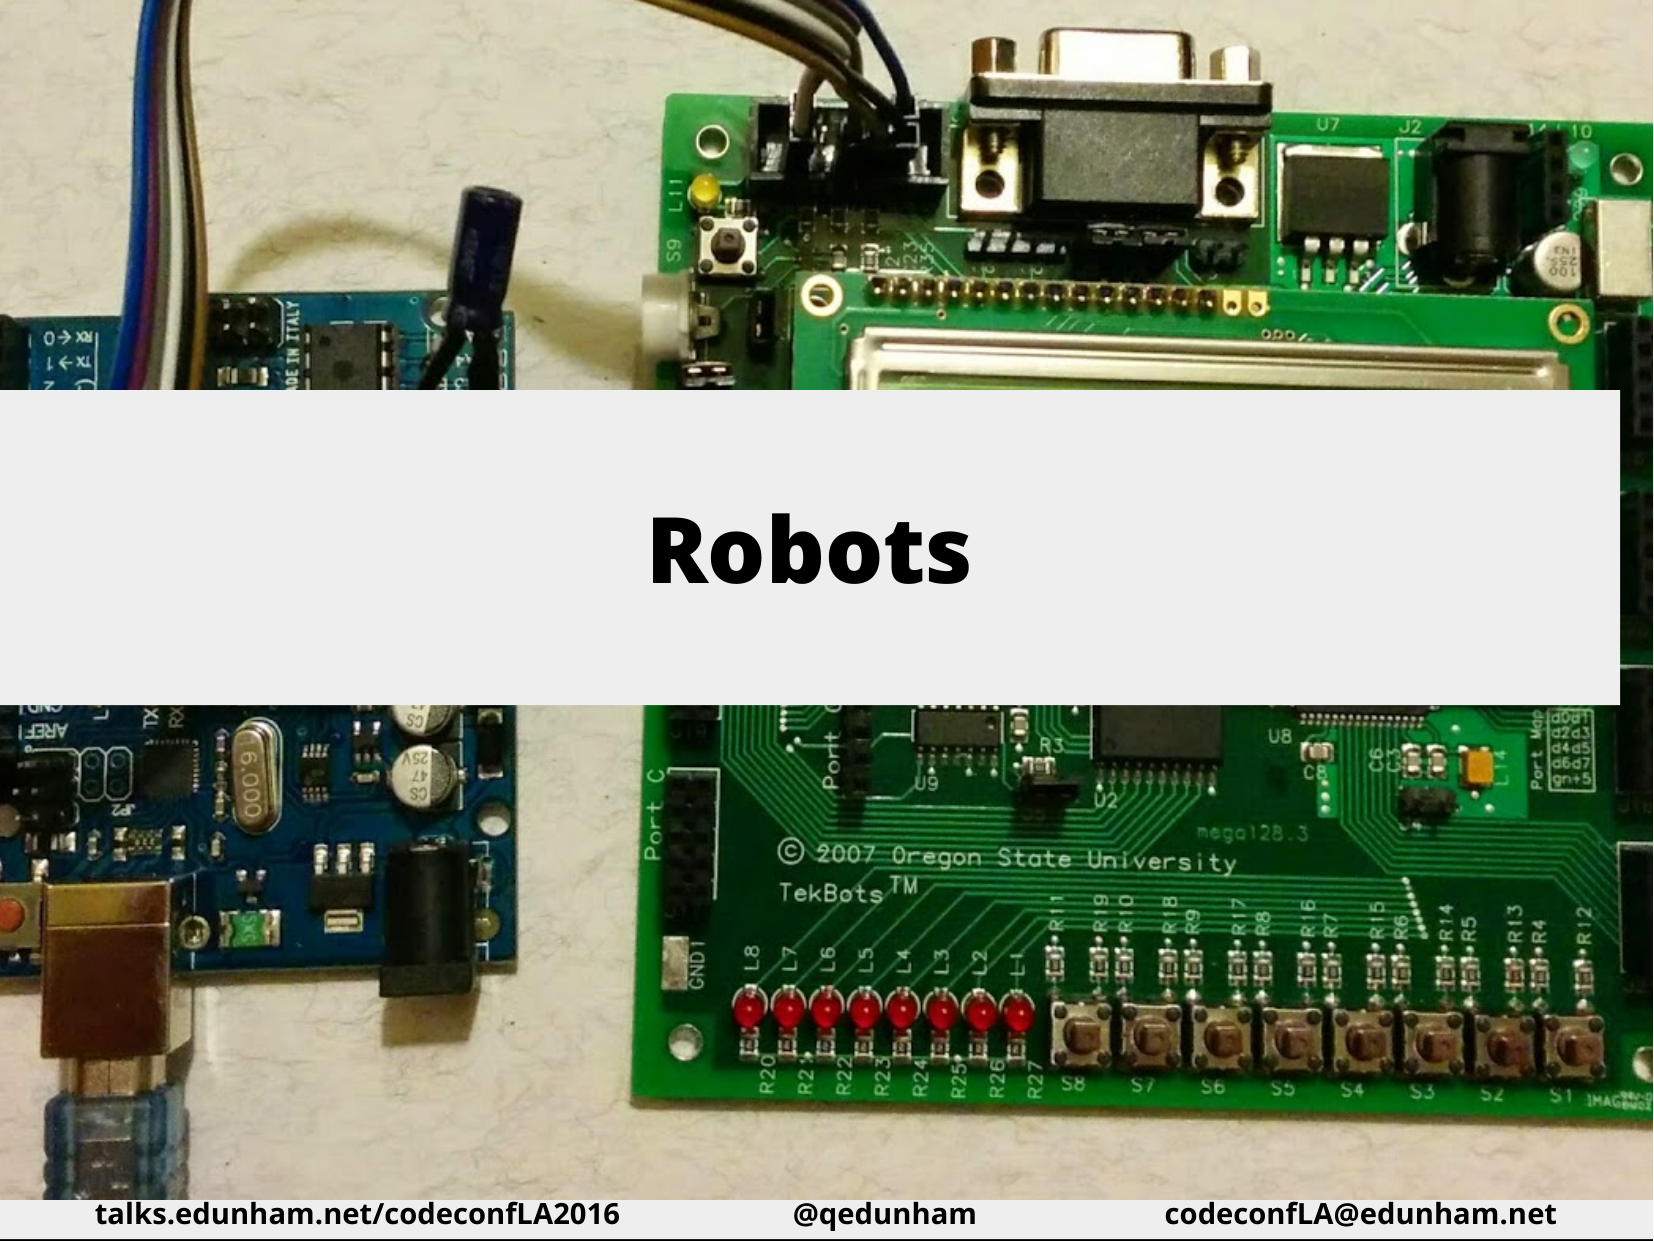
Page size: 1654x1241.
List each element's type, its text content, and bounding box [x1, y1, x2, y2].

title Robots [0, 390, 1621, 706]
picture [0, 0, 1653, 1201]
picture [42, 381, 54, 390]
